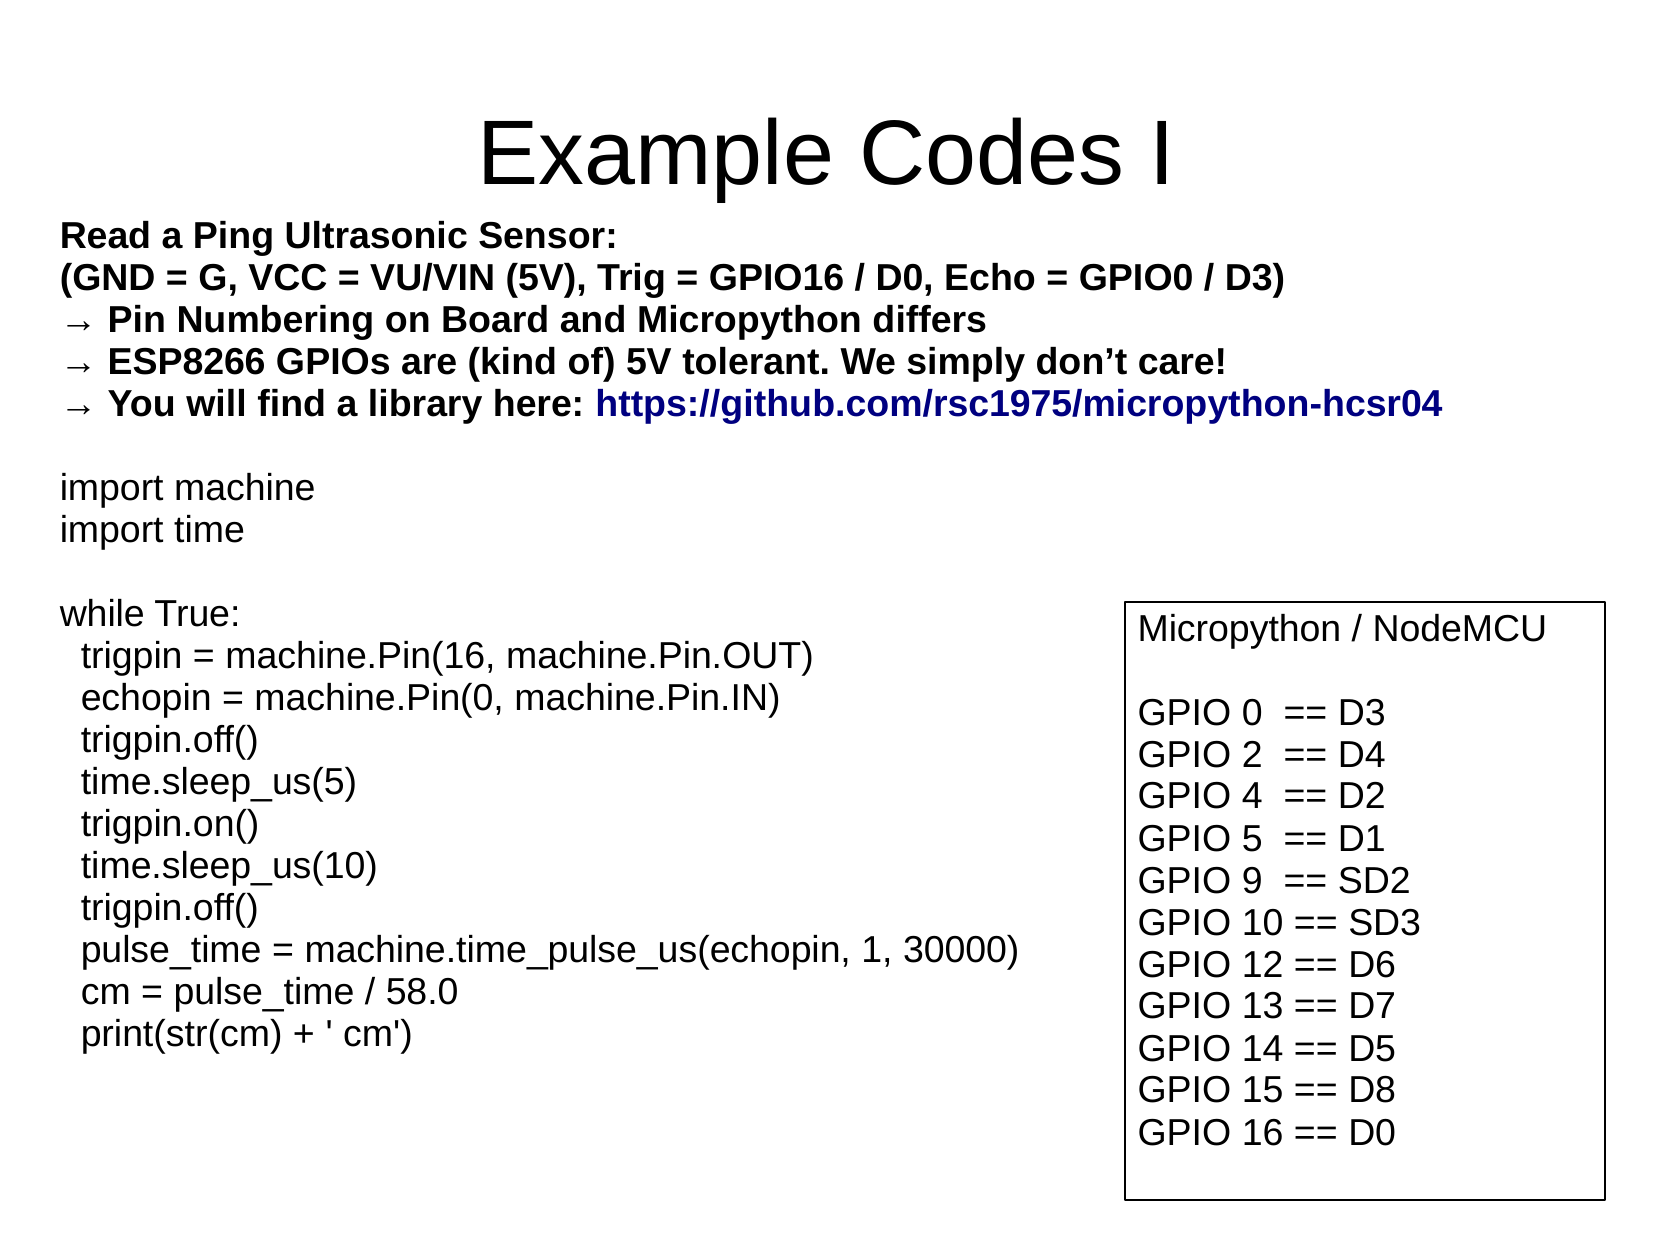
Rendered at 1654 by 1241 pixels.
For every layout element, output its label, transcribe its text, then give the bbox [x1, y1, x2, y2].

title Example Codes I [82, 49, 1571, 207]
text_box Micropython / NodeMCU GPIO 0 == D3 GPIO 2 == D4 GPIO 4 == D2 GPIO 5 == D1 GPIO 9 == SD2 GPIO 10 == SD3 GPIO 12 == D6 GPIO 13 == D7 GPIO 14 == D5 GPIO 15 == D8 GPIO 16 == D0 [1125, 602, 1606, 1201]
text_box Read a Ping Ultrasonic Sensor: (GND = G, VCC = VU/VIN (5V), Trig = GPIO16 / D0, Echo = GPIO0 / D3) → Pin Numbering on Board and Micropython differs → ESP8266 GPIOs are (kind of) 5V tolerant. We simply don’t care! → You will find a library here: https://github.com/rsc1975/micropython-hcsr04 import machine import time while True: trigpin = machine.Pin(16, machine.Pin.OUT) echopin = machine.Pin(0, machine.Pin.IN) trigpin.off() time.sleep_us(5) trigpin.on() time.sleep_us(10) trigpin.off() pulse_time = machine.time_pulse_us(echopin, 1, 30000) cm = pulse_time / 58.0 print(str(cm) + ' cm') [45, 207, 1621, 1171]
